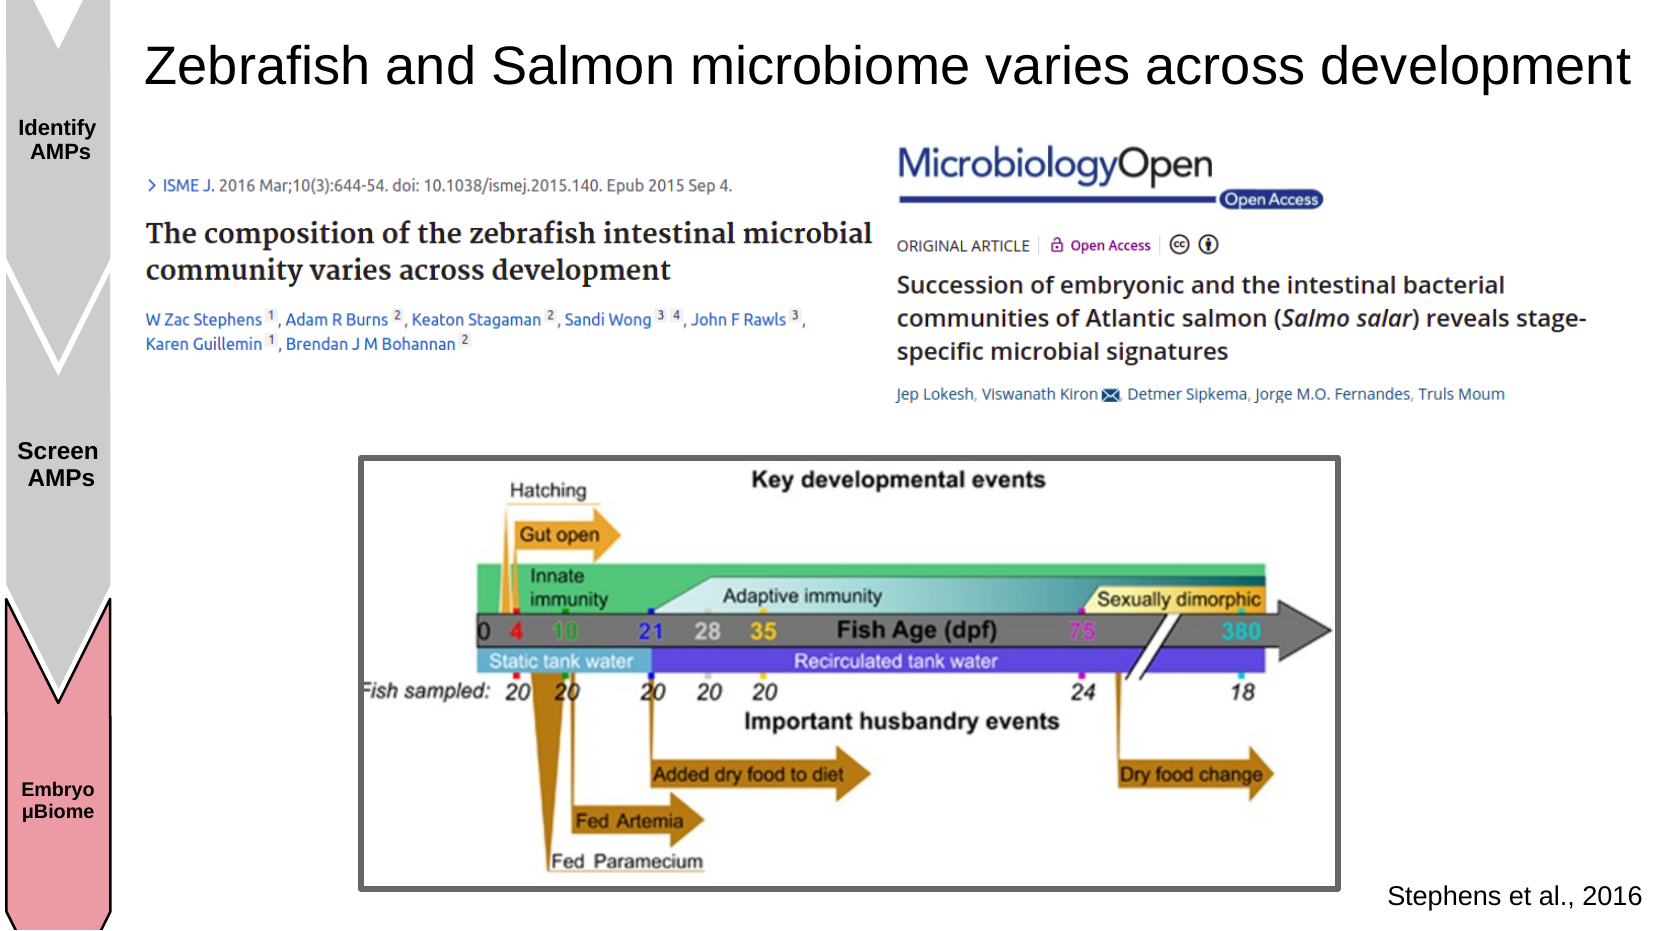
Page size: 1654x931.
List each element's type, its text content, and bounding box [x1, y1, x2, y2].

text_box Stephens et al., 2016 [1372, 874, 1654, 920]
picture [894, 165, 1595, 403]
text_box Zebrafish and Salmon microbiome varies across development [129, 28, 1654, 165]
picture [0, 0, 886, 931]
picture [363, 460, 1335, 886]
